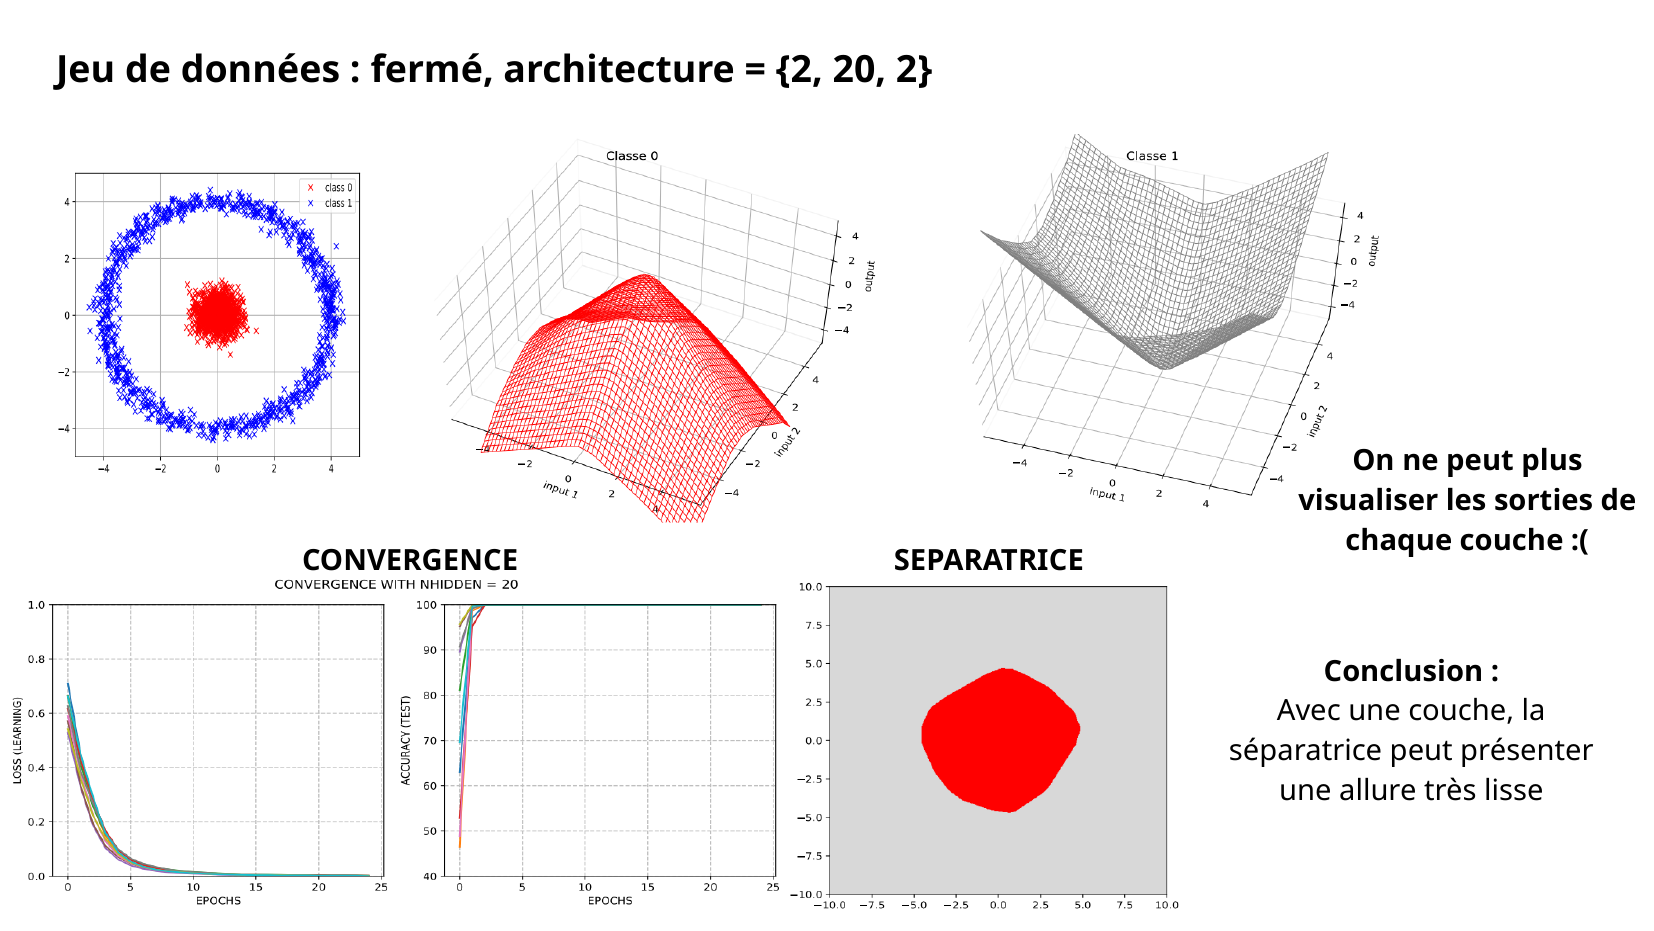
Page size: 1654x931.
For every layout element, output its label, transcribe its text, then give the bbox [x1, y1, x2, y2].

text_box Conclusion : Avec une couche, la séparatrice peut présenter une allure très lisse [1192, 561, 1630, 898]
picture [29, 124, 1418, 532]
text_box CONVERGENCE [224, 531, 597, 572]
text_box SEPARATRICE [803, 531, 1176, 572]
text_box On ne peut plus visualiser les sorties de chaque couche :( [1281, 330, 1654, 668]
text_box Jeu de données : fermé, architecture = {2, 20, 2} [41, 35, 1217, 93]
picture [0, 572, 1182, 928]
